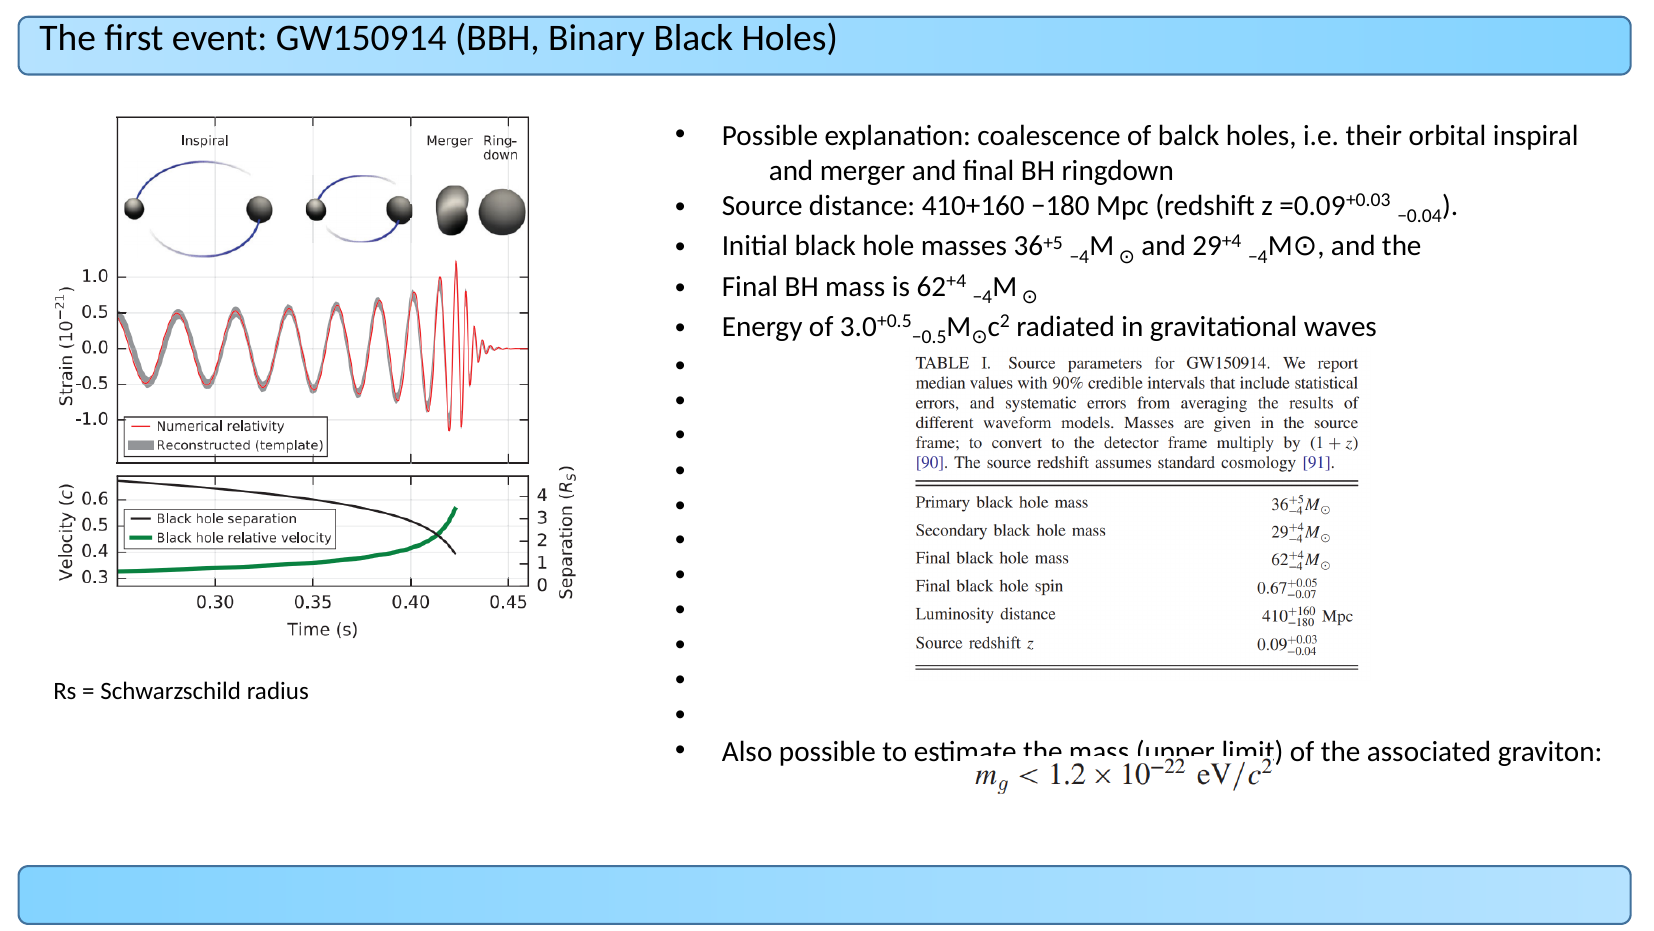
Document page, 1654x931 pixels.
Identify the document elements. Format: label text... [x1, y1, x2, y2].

picture [905, 348, 1371, 681]
text_box Rs = Schwarzschild radius [38, 666, 743, 713]
picture [38, 108, 585, 643]
text_box Possible explanation: coalescence of balck holes, i.e. their orbital inspiral and merger and final BH ringdown Source distance: 410+160 −180 Mpc (redshift z =0.09+0.03 −0.04). Initial black hole masses 36+5 −4M ⊙ and 29+4 −4M⊙, and the Final BH mass is 62+4 −4M ⊙ Energy of 3.0+0.5−0.5M⊙c2 radiated in gravitational waves Also possible to estimate the mass (upper limit) of the associated graviton: [660, 109, 1628, 810]
text_box The first event: GW150914 (BBH, Binary Black Holes) [24, 15, 1628, 77]
picture [961, 756, 1273, 796]
